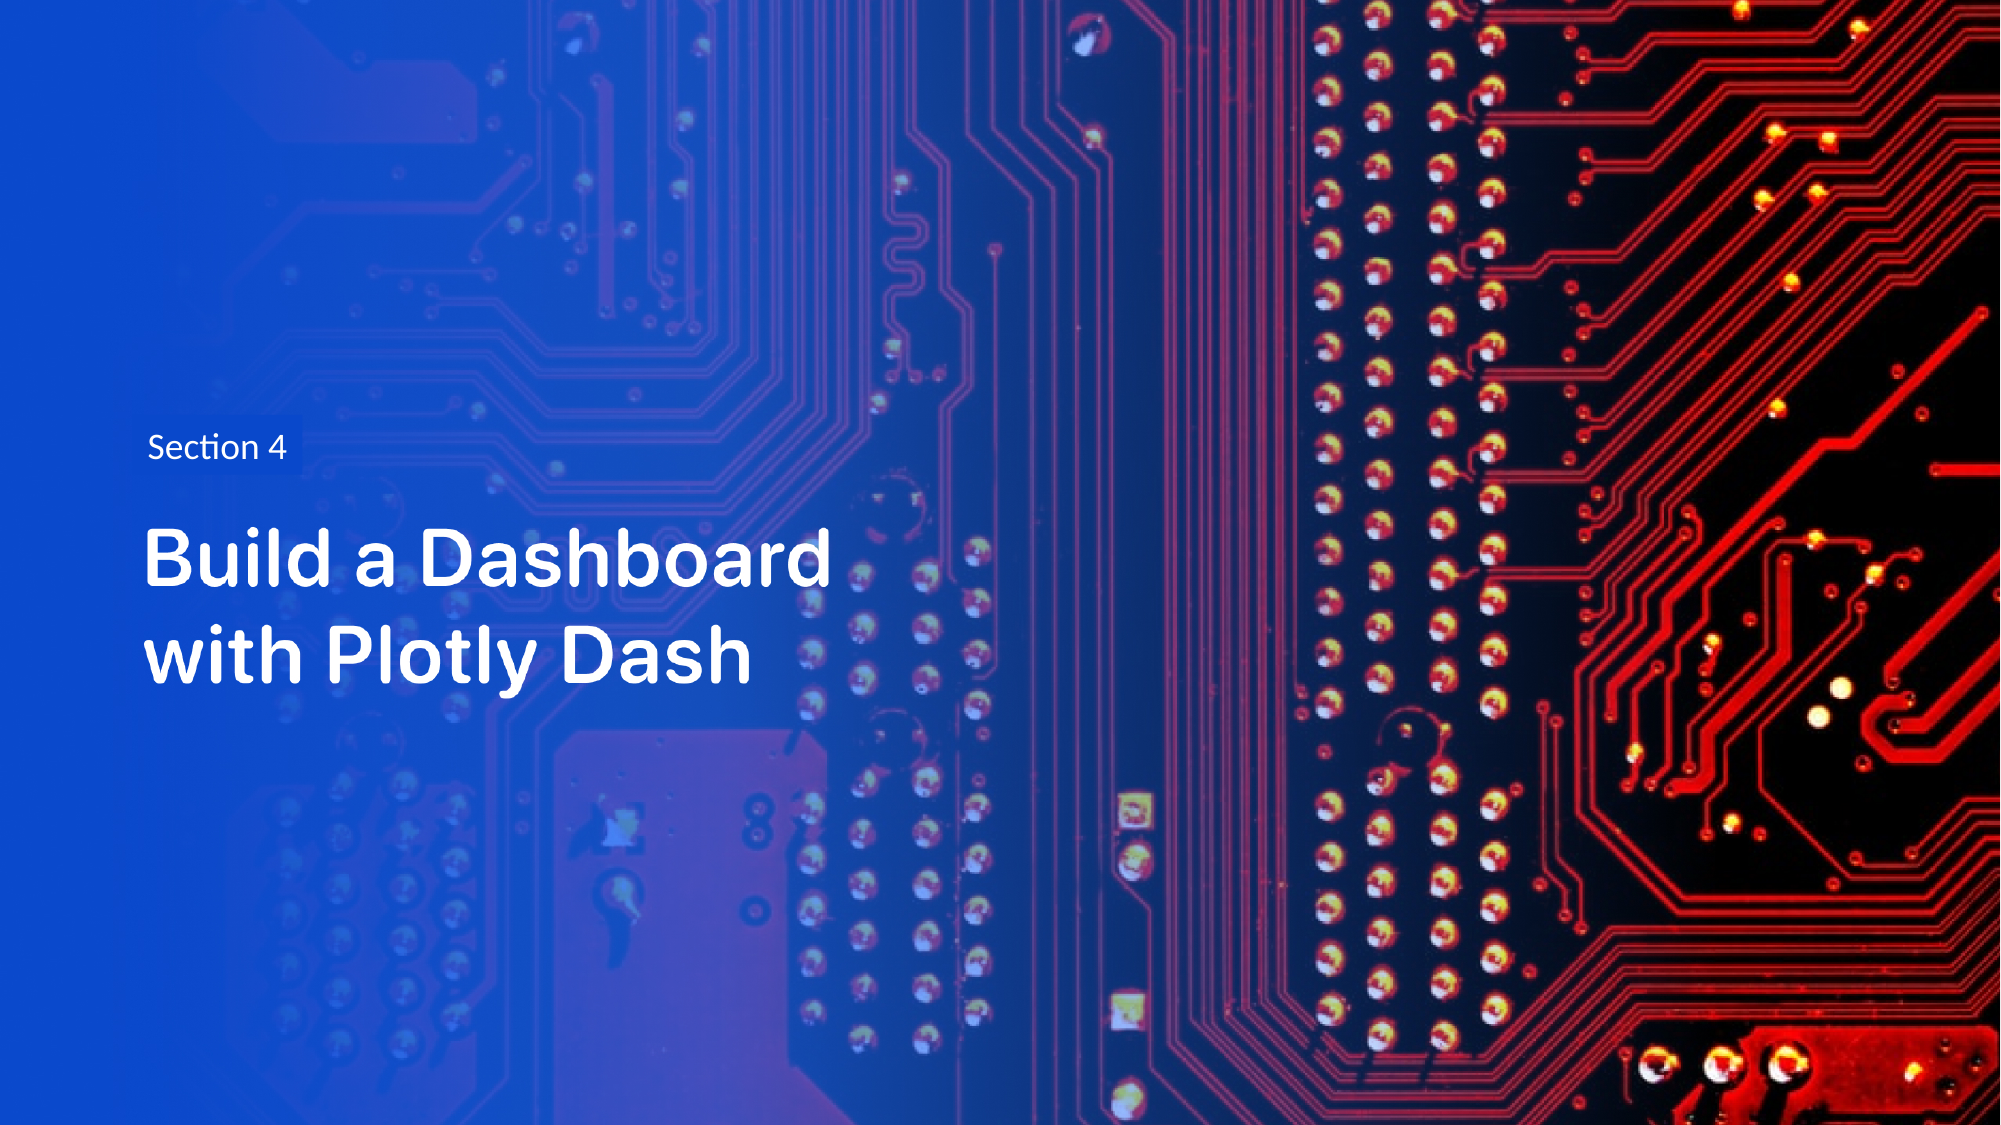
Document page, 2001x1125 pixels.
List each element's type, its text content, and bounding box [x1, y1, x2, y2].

picture [0, 0, 2001, 1125]
text_box Section 4 [132, 414, 303, 475]
